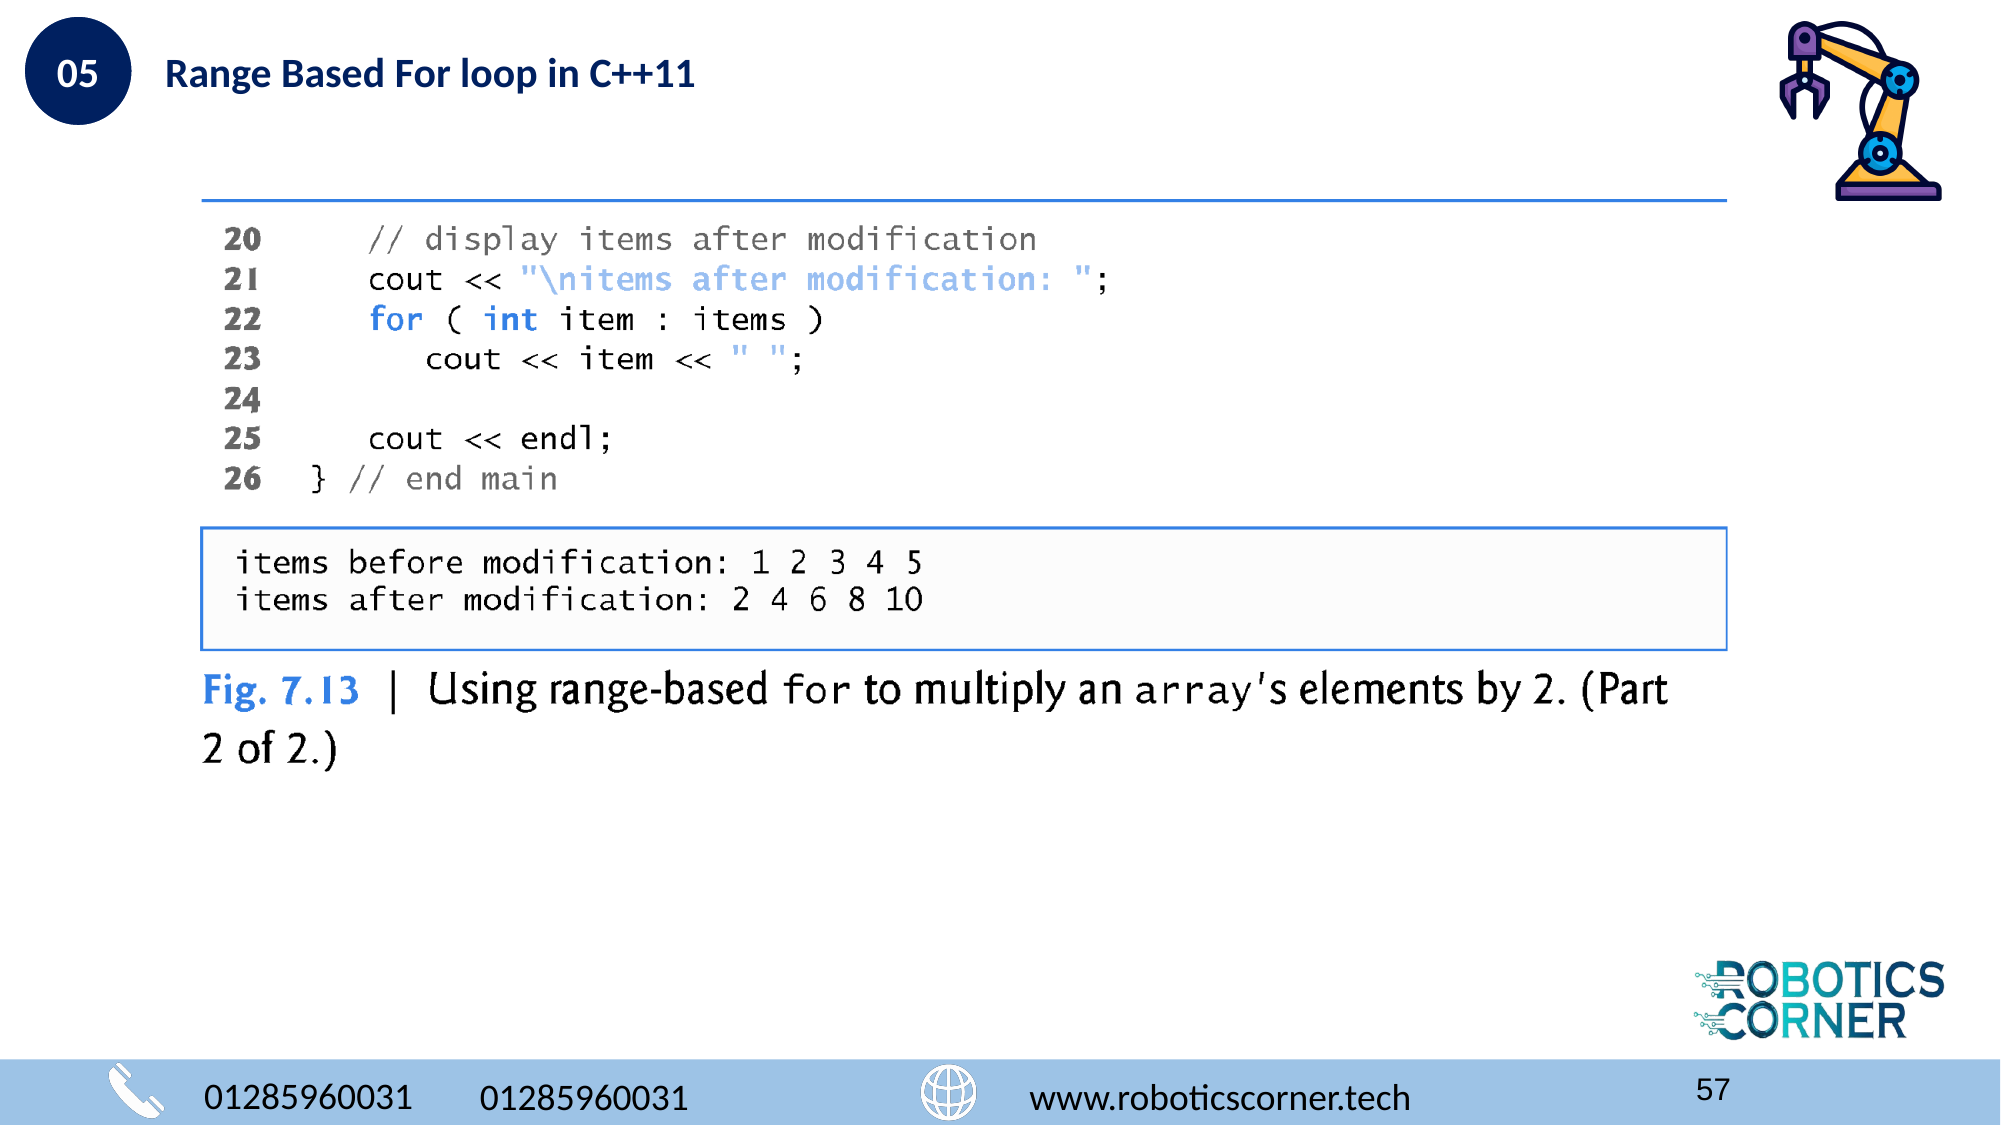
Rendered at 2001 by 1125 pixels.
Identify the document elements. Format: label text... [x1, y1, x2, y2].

picture [1771, 21, 1950, 201]
text_box <number> [1681, 1065, 1861, 1115]
picture [103, 1057, 170, 1124]
text_box Range Based For loop in C++11 [150, 38, 720, 103]
picture [200, 199, 1728, 772]
picture [1680, 859, 1953, 1125]
text_box 05 [22, 14, 134, 128]
picture [915, 1059, 981, 1125]
